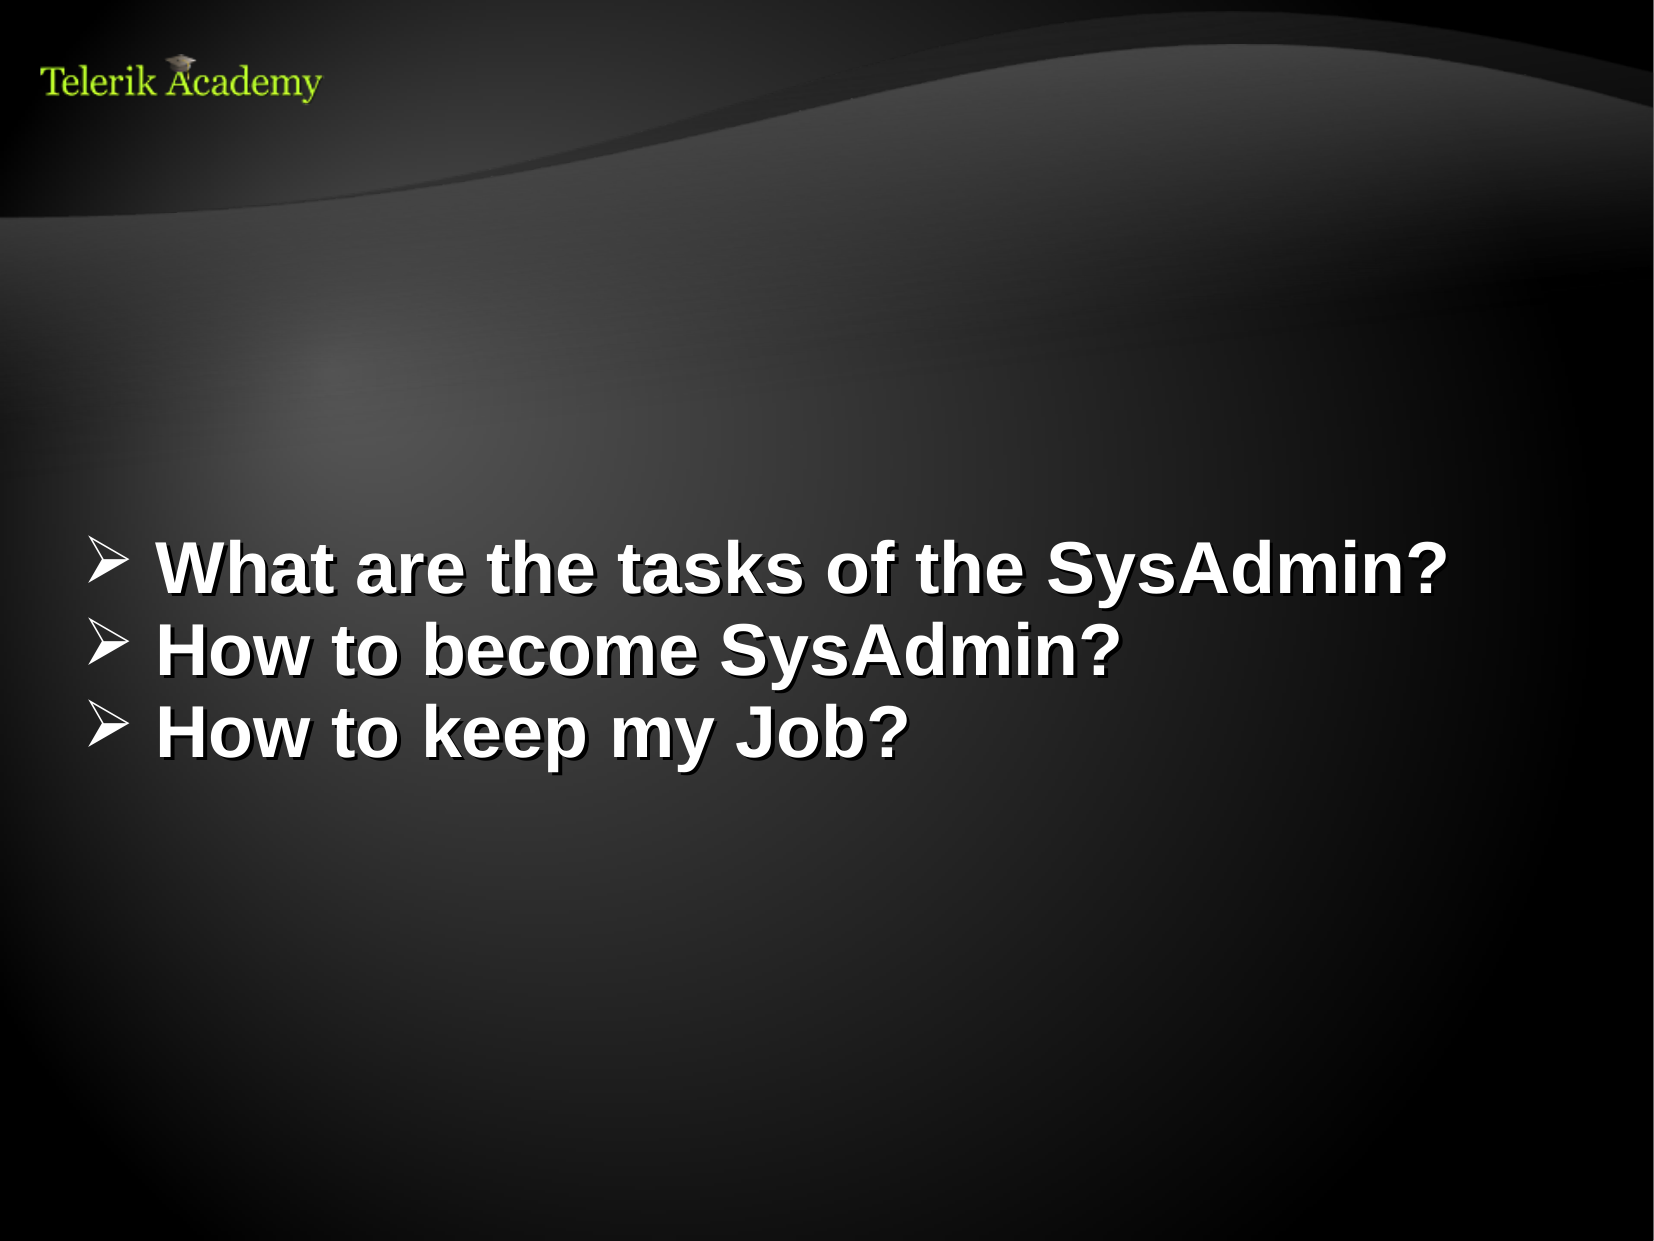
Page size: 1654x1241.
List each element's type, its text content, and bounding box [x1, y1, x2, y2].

subtitle What are the tasks of the SysAdmin? How to become SysAdmin? How to keep my Job? [82, 290, 1538, 1010]
picture [0, 0, 1654, 1241]
